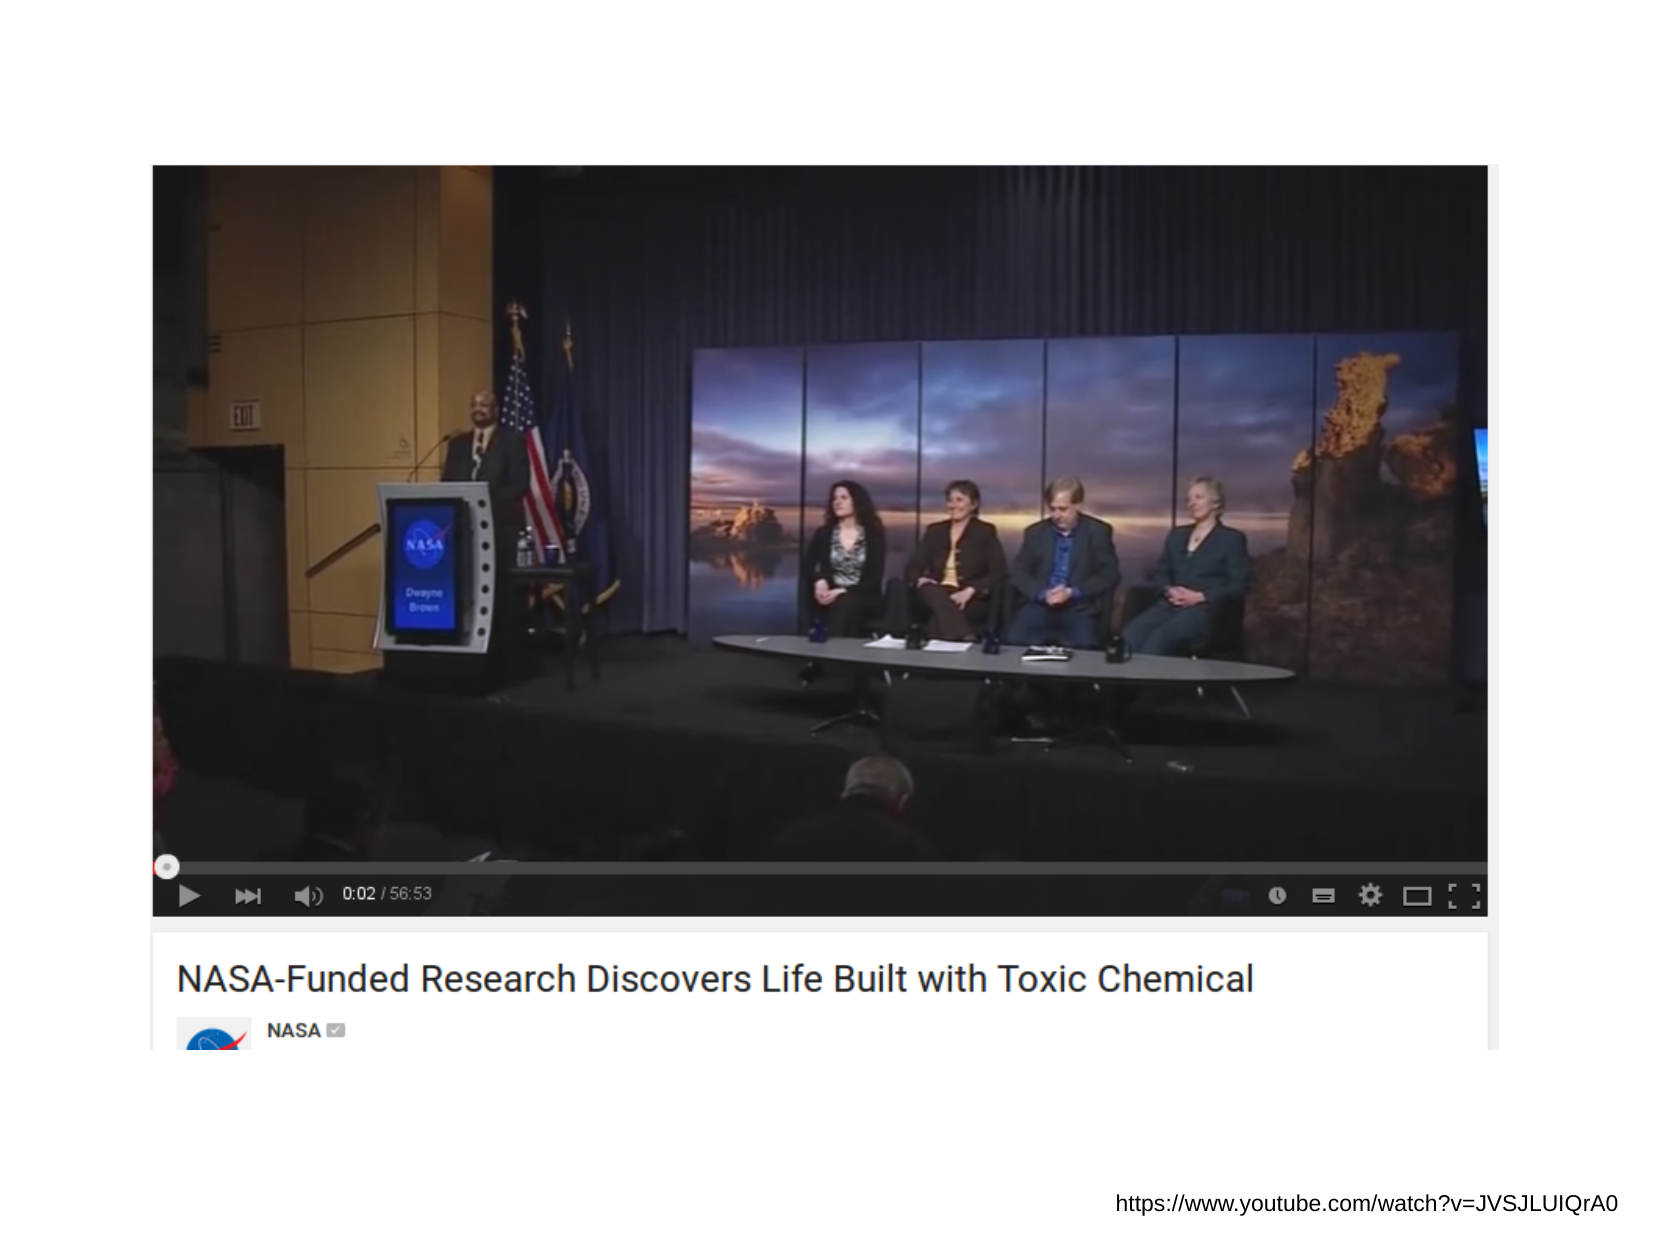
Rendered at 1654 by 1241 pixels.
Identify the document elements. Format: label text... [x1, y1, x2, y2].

picture [150, 164, 1499, 1050]
text_box https://www.youtube.com/watch?v=JVSJLUIQrA0 [1100, 1183, 1654, 1241]
